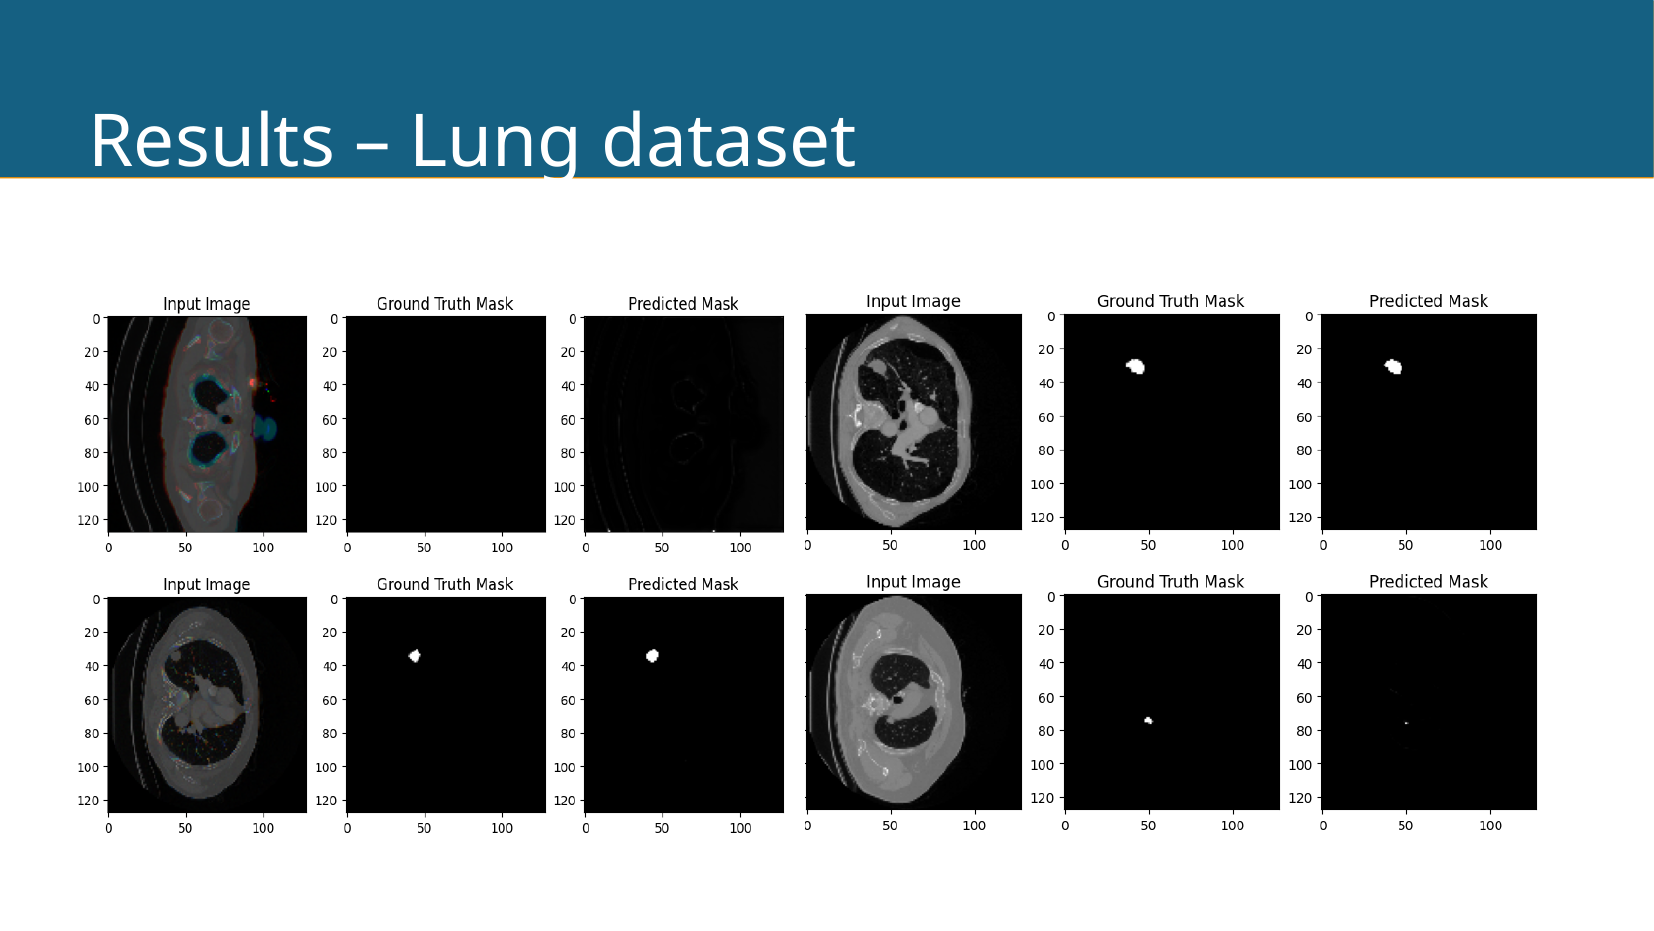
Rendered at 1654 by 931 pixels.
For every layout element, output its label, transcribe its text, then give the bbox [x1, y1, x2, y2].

picture [60, 280, 1565, 853]
text_box Results – Lung dataset [88, 0, 1565, 182]
